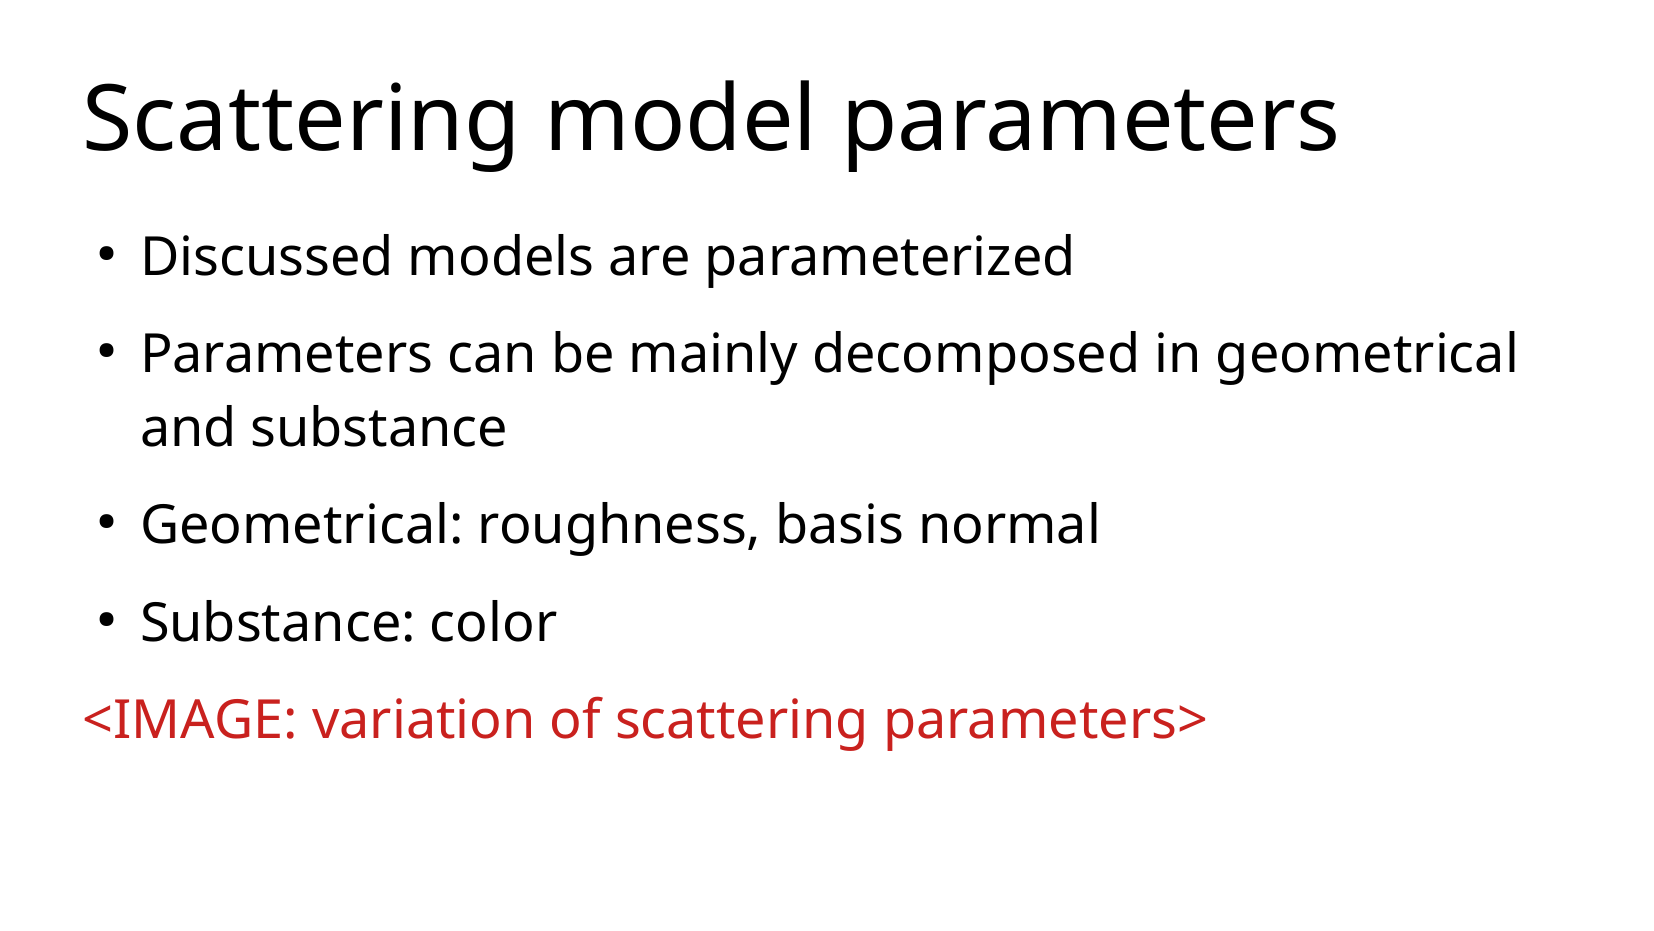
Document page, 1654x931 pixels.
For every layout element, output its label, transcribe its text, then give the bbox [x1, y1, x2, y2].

title Scattering model parameters [82, 37, 1571, 193]
list Discussed models are parameterized Parameters can be mainly decomposed in geometrical and substance Geometrical: roughness, basis normal Substance: color <IMAGE: variation of scattering parameters> [82, 217, 1571, 758]
